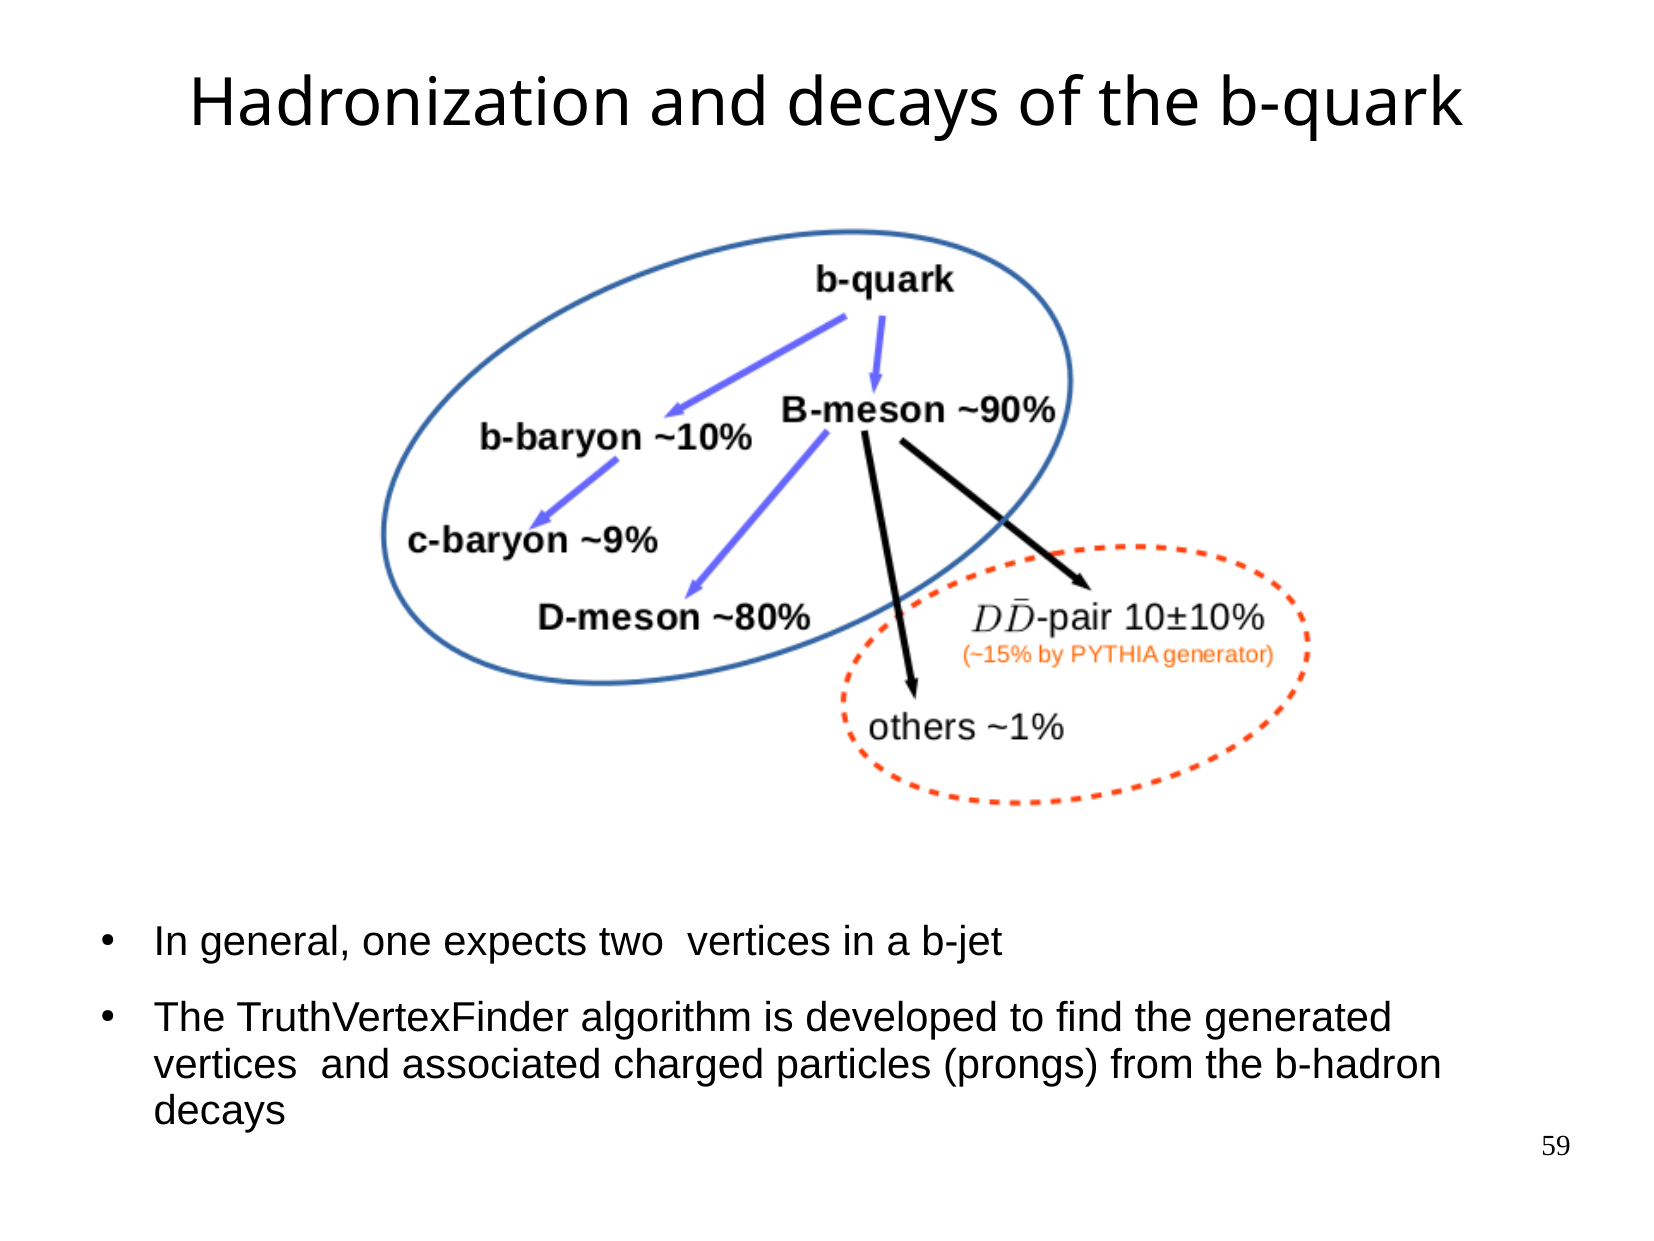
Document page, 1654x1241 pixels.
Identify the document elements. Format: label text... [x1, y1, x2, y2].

picture [318, 183, 1340, 844]
list In general, one expects two vertices in a b-jet The TruthVertexFinder algorithm is developed to find the generated vertices and associated charged particles (prongs) from the b-hadron decays [82, 918, 1519, 1171]
title Hadronization and decays of the b-quark [82, 49, 1571, 151]
